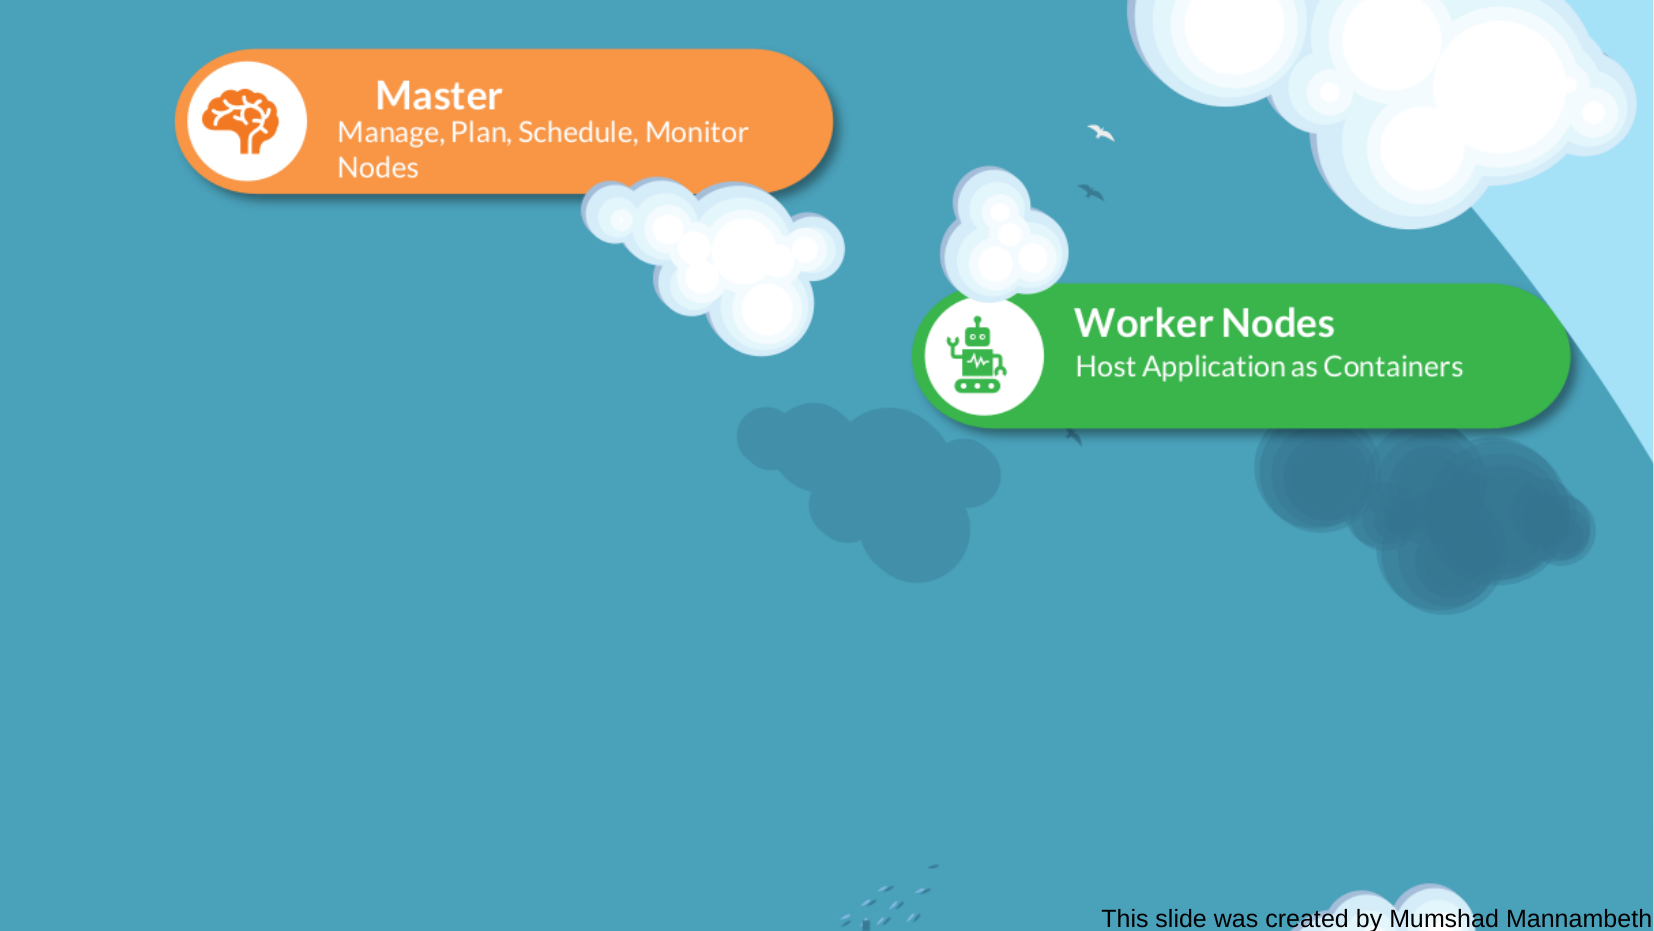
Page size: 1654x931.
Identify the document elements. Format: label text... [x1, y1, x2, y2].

text_box This slide was created by Mumshad Mannambeth [1086, 897, 1654, 931]
picture [0, 0, 1654, 931]
